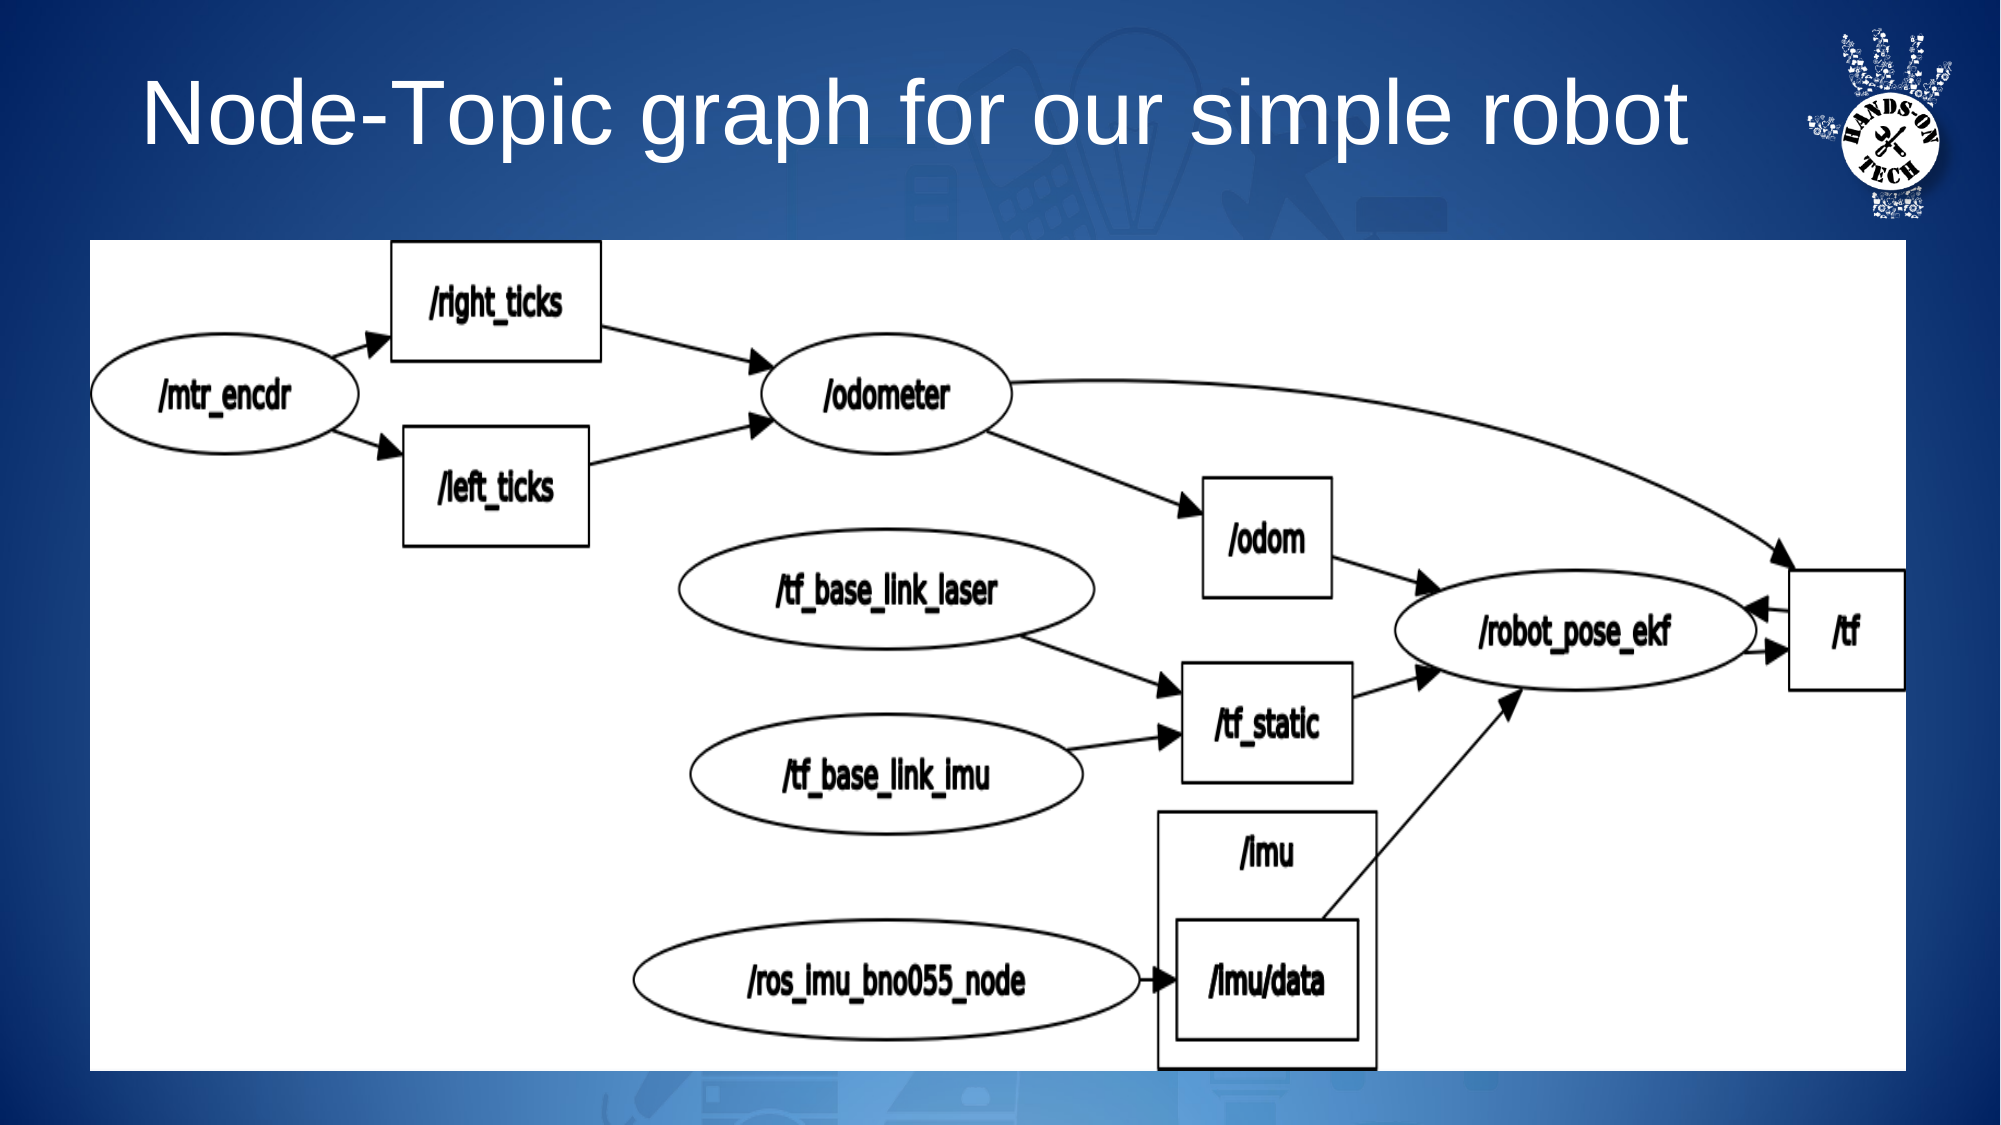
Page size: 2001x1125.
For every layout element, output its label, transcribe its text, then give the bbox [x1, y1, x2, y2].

text_box Node-Topic graph for our simple robot [96, 5, 1736, 224]
picture [0, 0, 2001, 1125]
